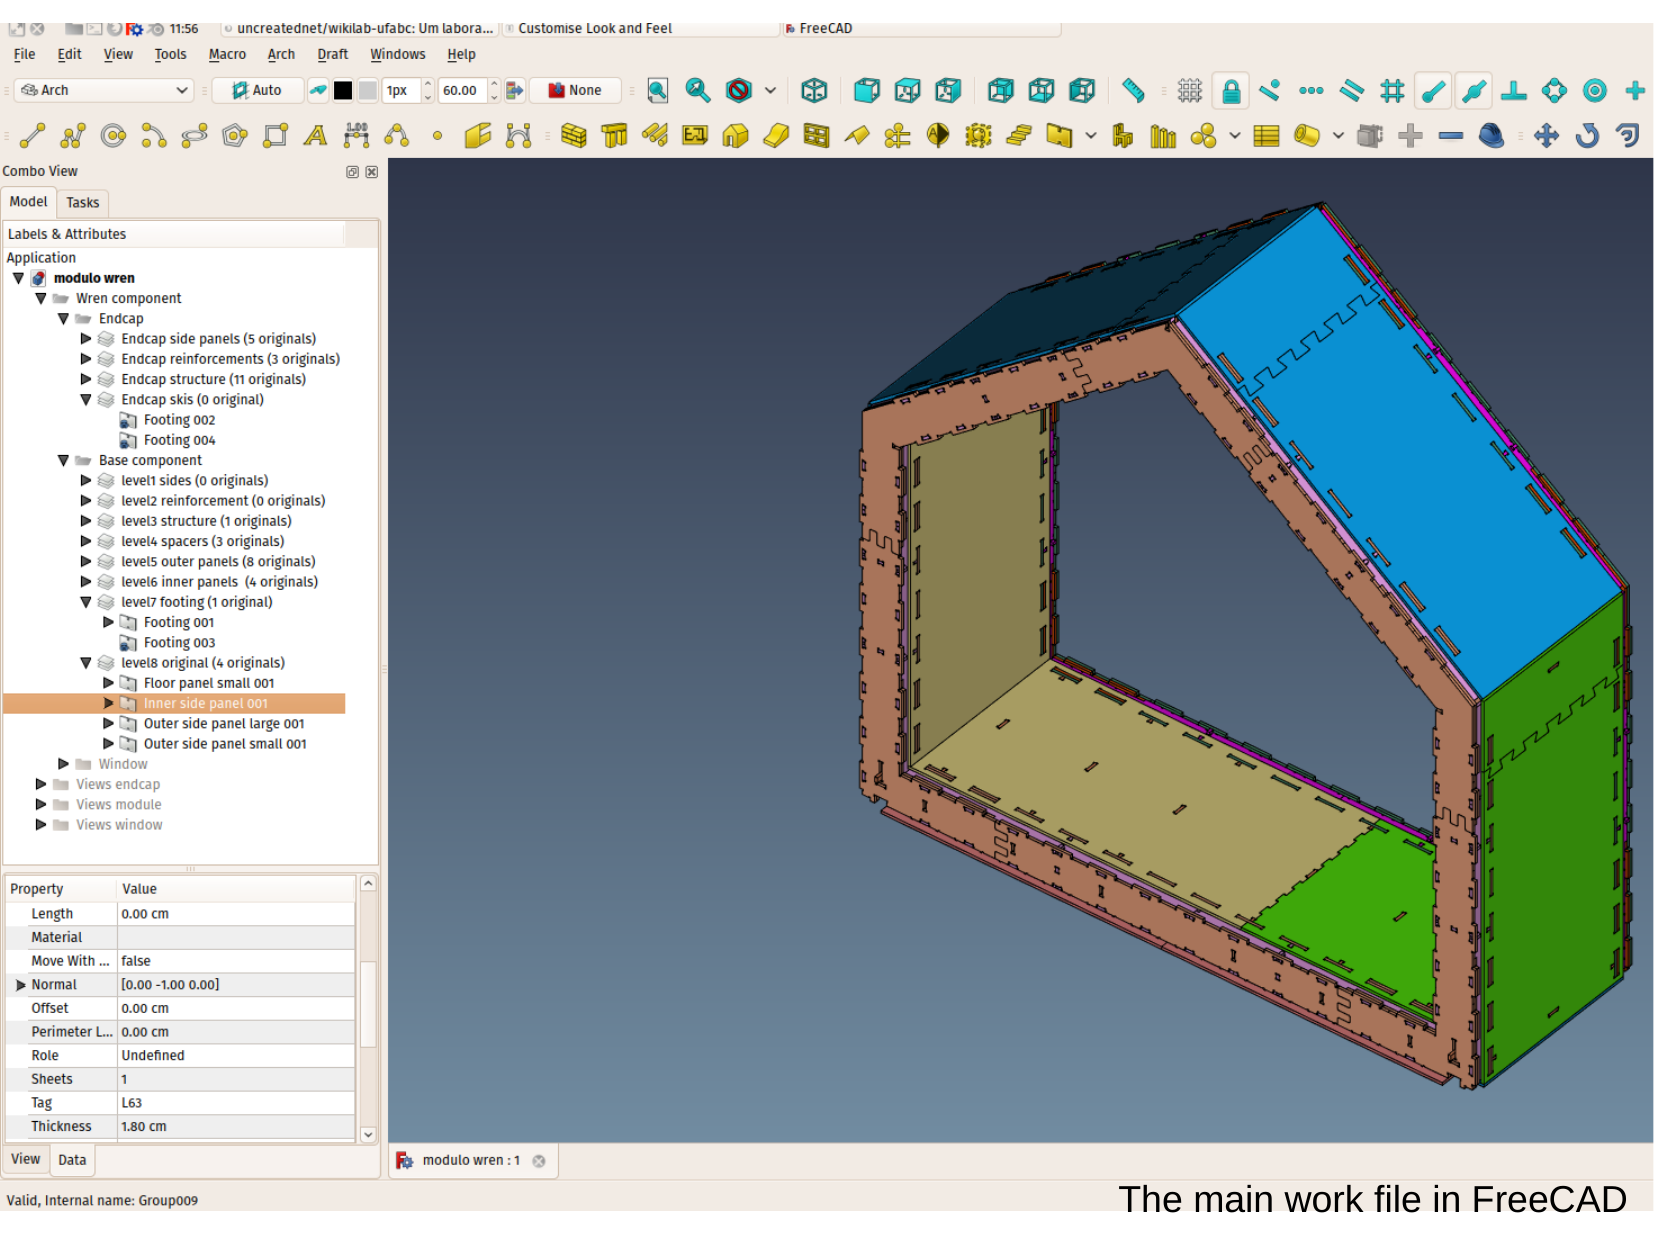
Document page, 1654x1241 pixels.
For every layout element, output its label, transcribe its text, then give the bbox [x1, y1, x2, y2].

text_box The main work file in FreeCAD [862, 1171, 1643, 1229]
picture [0, 23, 1654, 1211]
